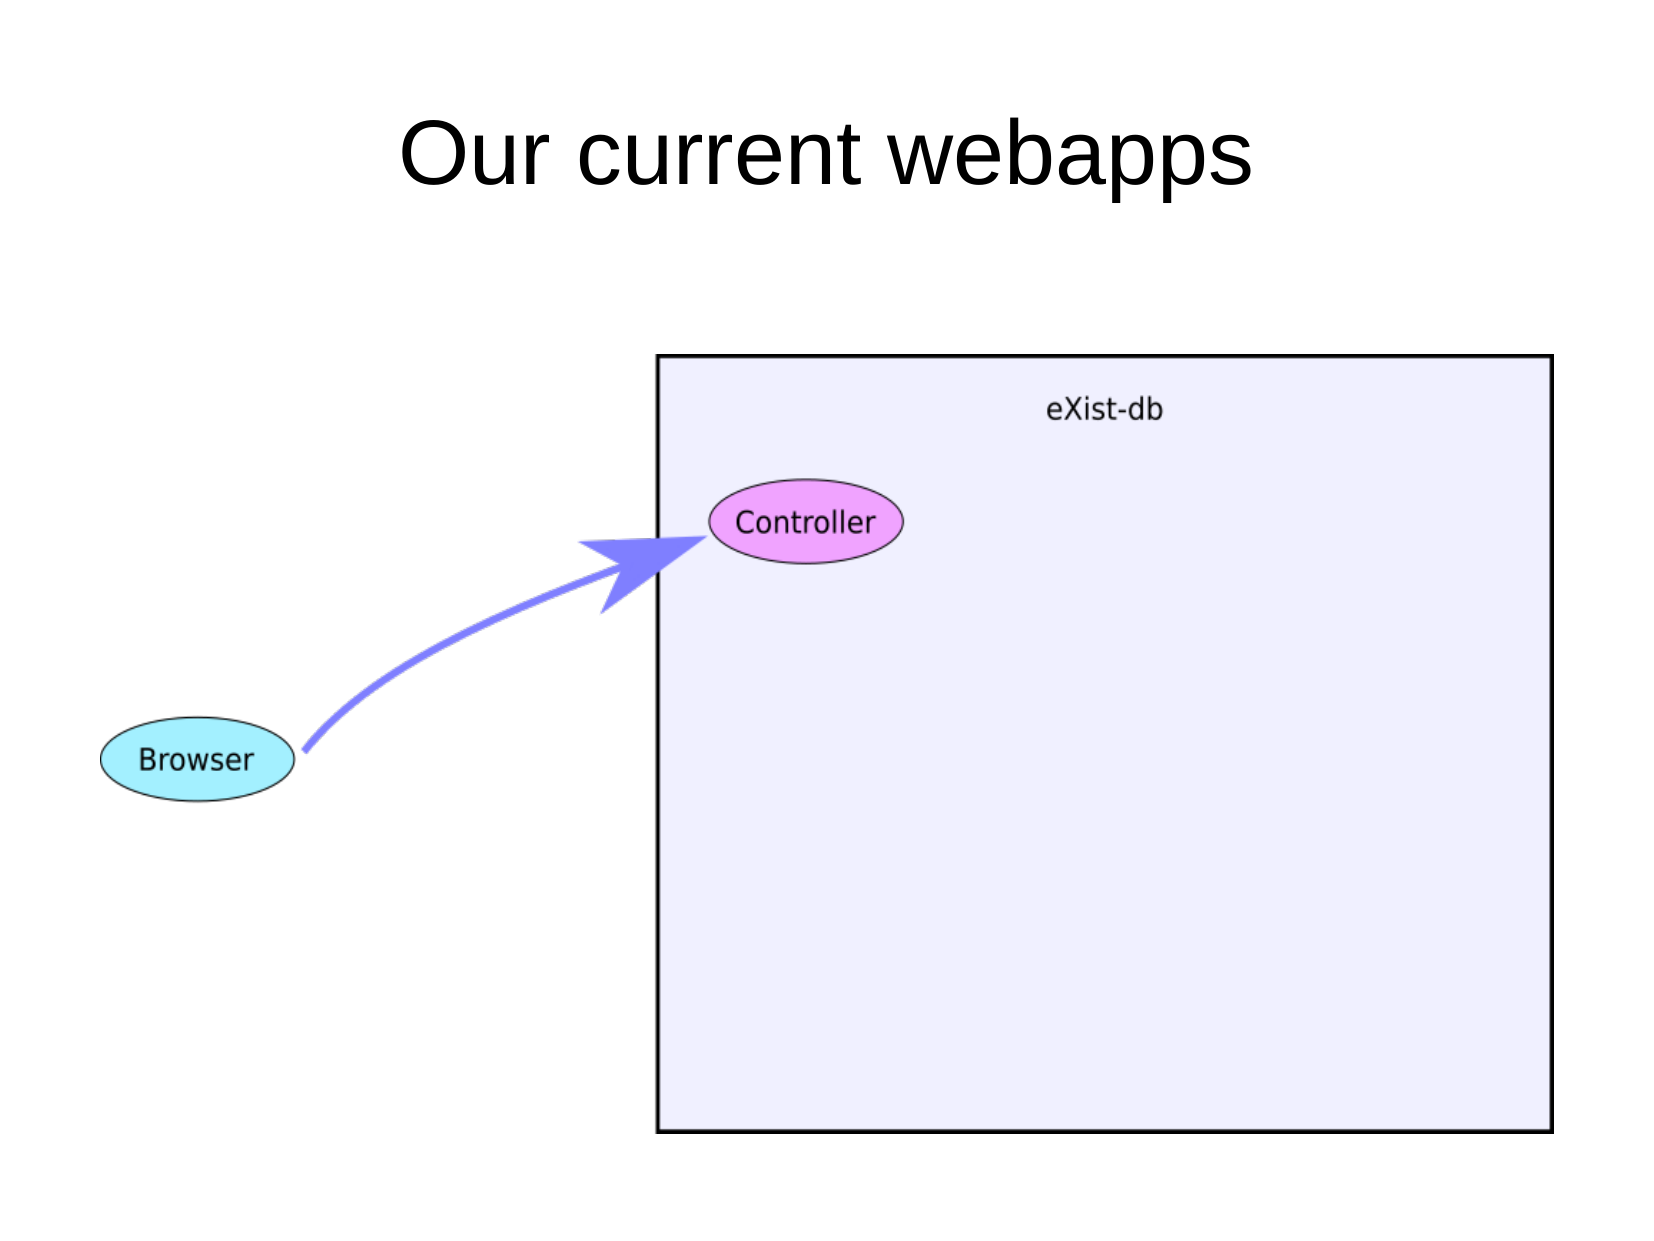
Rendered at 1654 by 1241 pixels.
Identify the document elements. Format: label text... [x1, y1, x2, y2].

picture [100, 354, 1554, 1134]
title Our current webapps [82, 49, 1571, 257]
